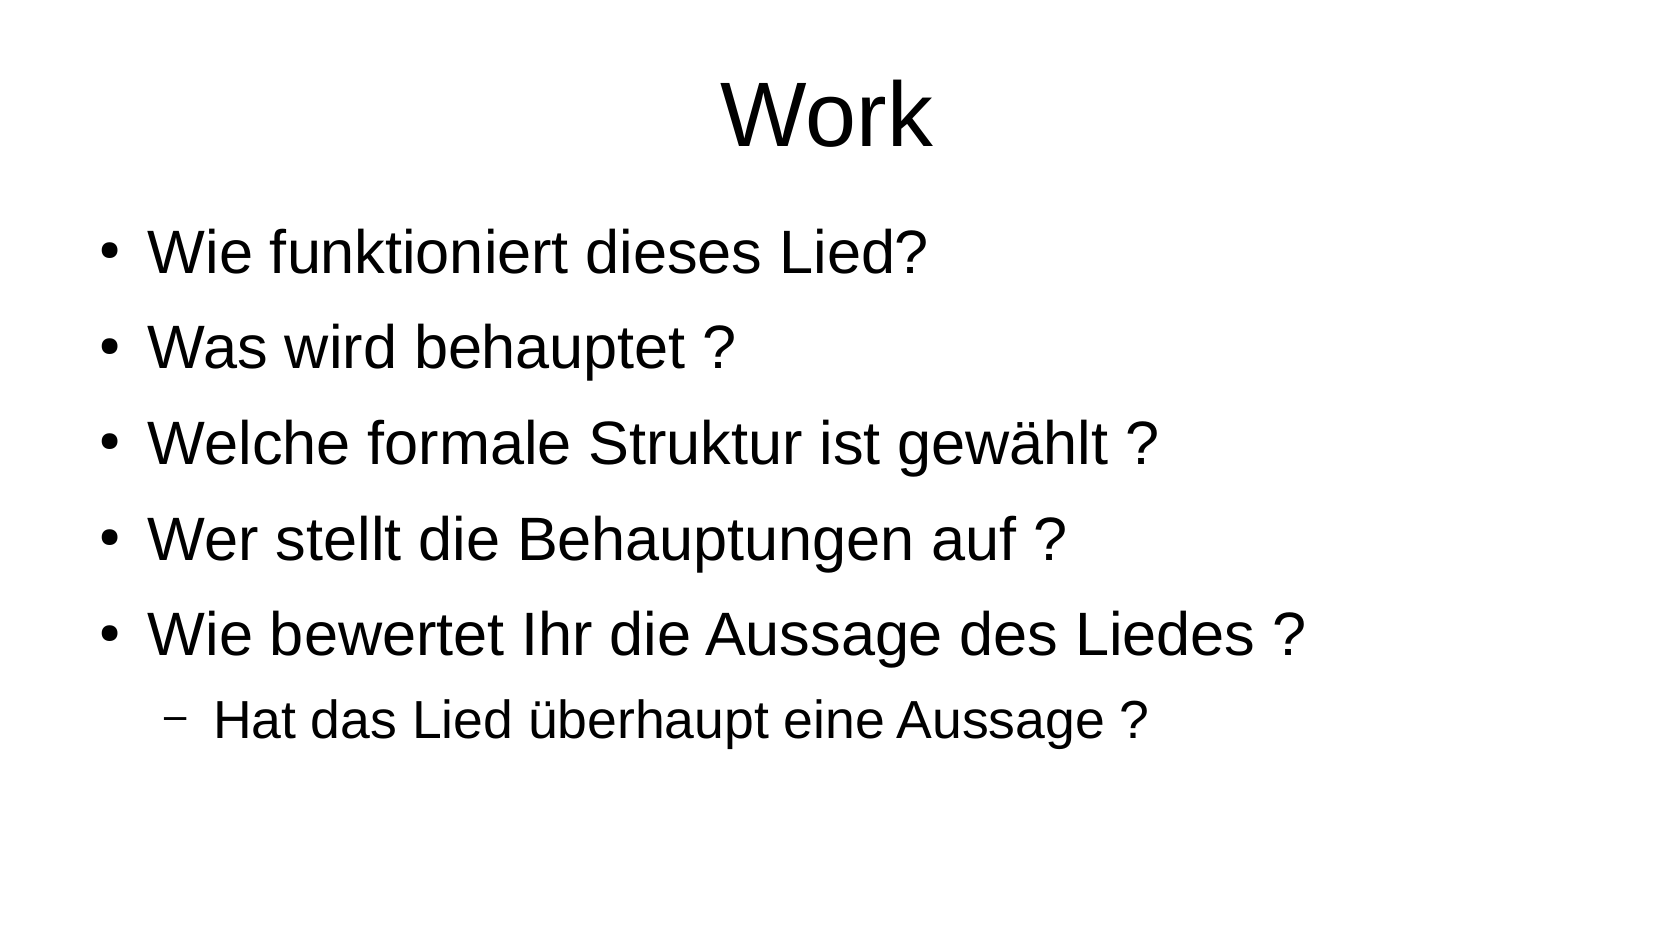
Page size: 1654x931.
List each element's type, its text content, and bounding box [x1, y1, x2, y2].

list Wie funktioniert dieses Lied? Was wird behauptet ? Welche formale Struktur ist gewählt ? Wer stellt die Behauptungen auf ? Wie bewertet Ihr die Aussage des Liedes ? Hat das Lied überhaupt eine Aussage ? [82, 217, 1571, 758]
title Work [82, 37, 1571, 193]
